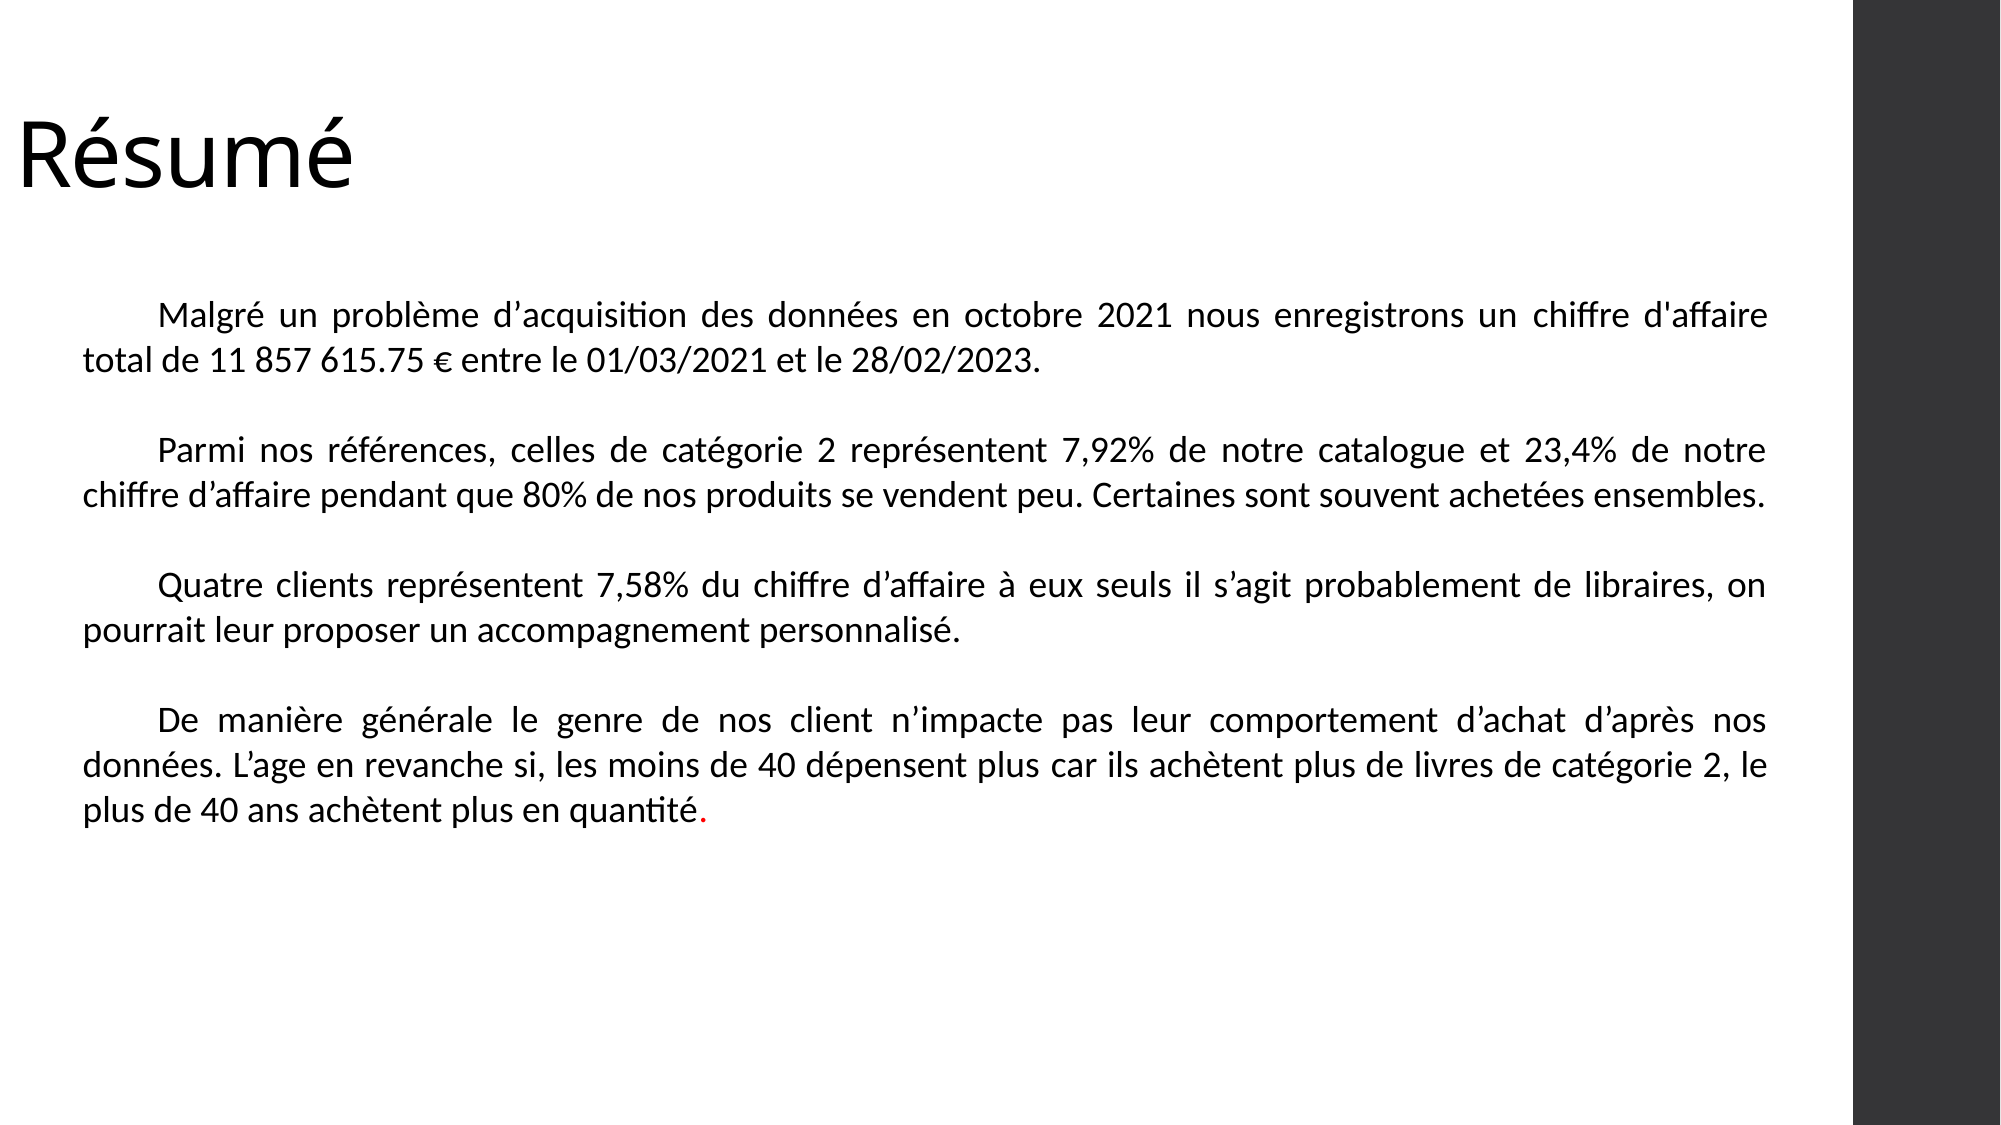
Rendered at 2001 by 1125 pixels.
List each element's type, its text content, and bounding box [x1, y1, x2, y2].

text_box Malgré un problème d’acquisition des données en octobre 2021 nous enregistrons un chiffre d'affaire total de 11 857 615.75 € entre le 01/03/2021 et le 28/02/2023. Parmi nos références, celles de catégorie 2 représentent 7,92% de notre catalogue et 23,4% de notre chiffre d’affaire pendant que 80% de nos produits se vendent peu. Certaines sont souvent achetées ensembles. Quatre clients représentent 7,58% du chiffre d’affaire à eux seuls il s’agit probablement de libraires, on pourrait leur proposer un accompagnement personnalisé. De manière générale le genre de nos client n’impacte pas leur comportement d’achat d’après nos données. L’age en revanche si, les moins de 40 dépensent plus car ils achètent plus de livres de catégorie 2, le plus de 40 ans achètent plus en quantité. [67, 282, 1795, 843]
text_box Résumé [0, 101, 1591, 319]
